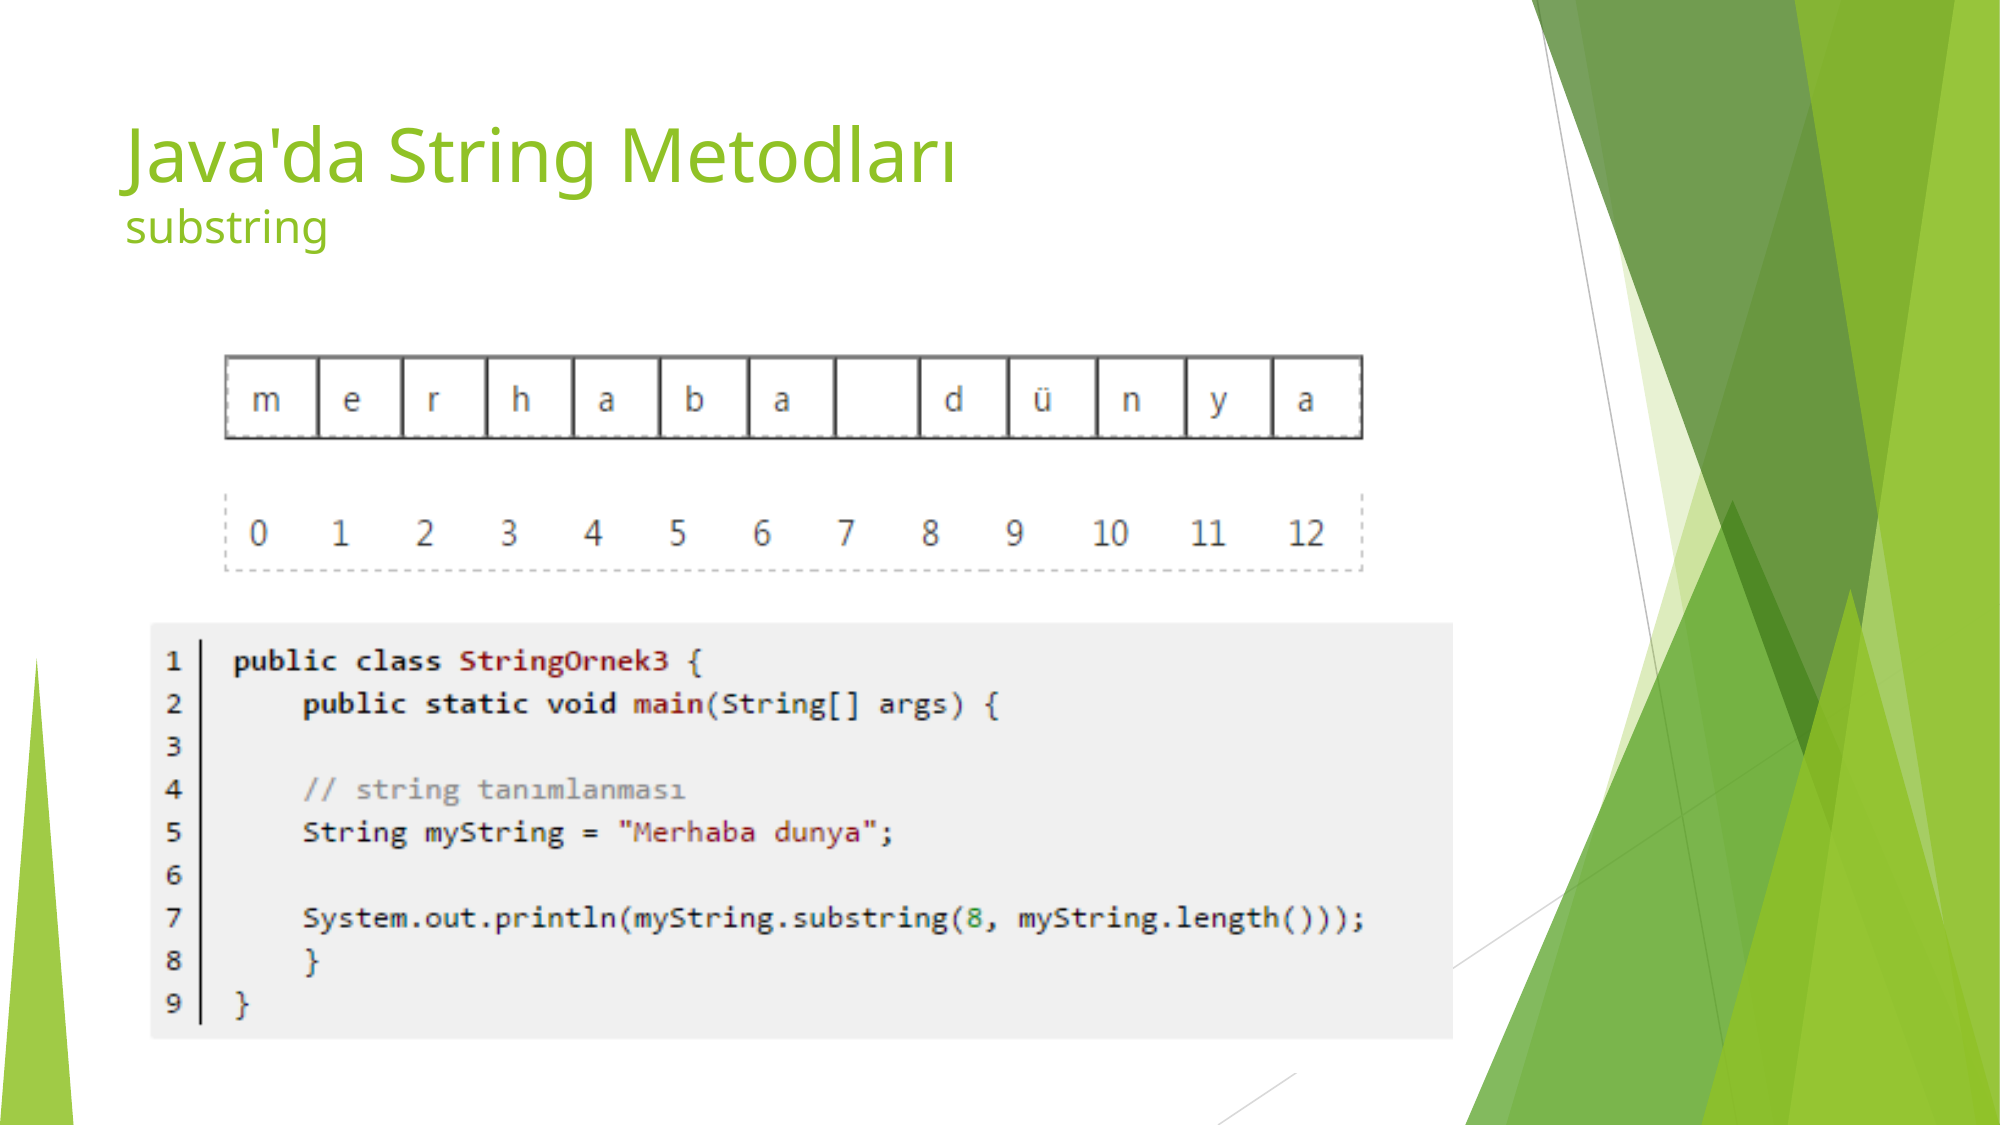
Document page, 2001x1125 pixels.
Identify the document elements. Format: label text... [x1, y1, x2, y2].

title Java'da String Metodları substring [111, 99, 1522, 317]
picture [200, 320, 1439, 603]
picture [139, 614, 1453, 1073]
